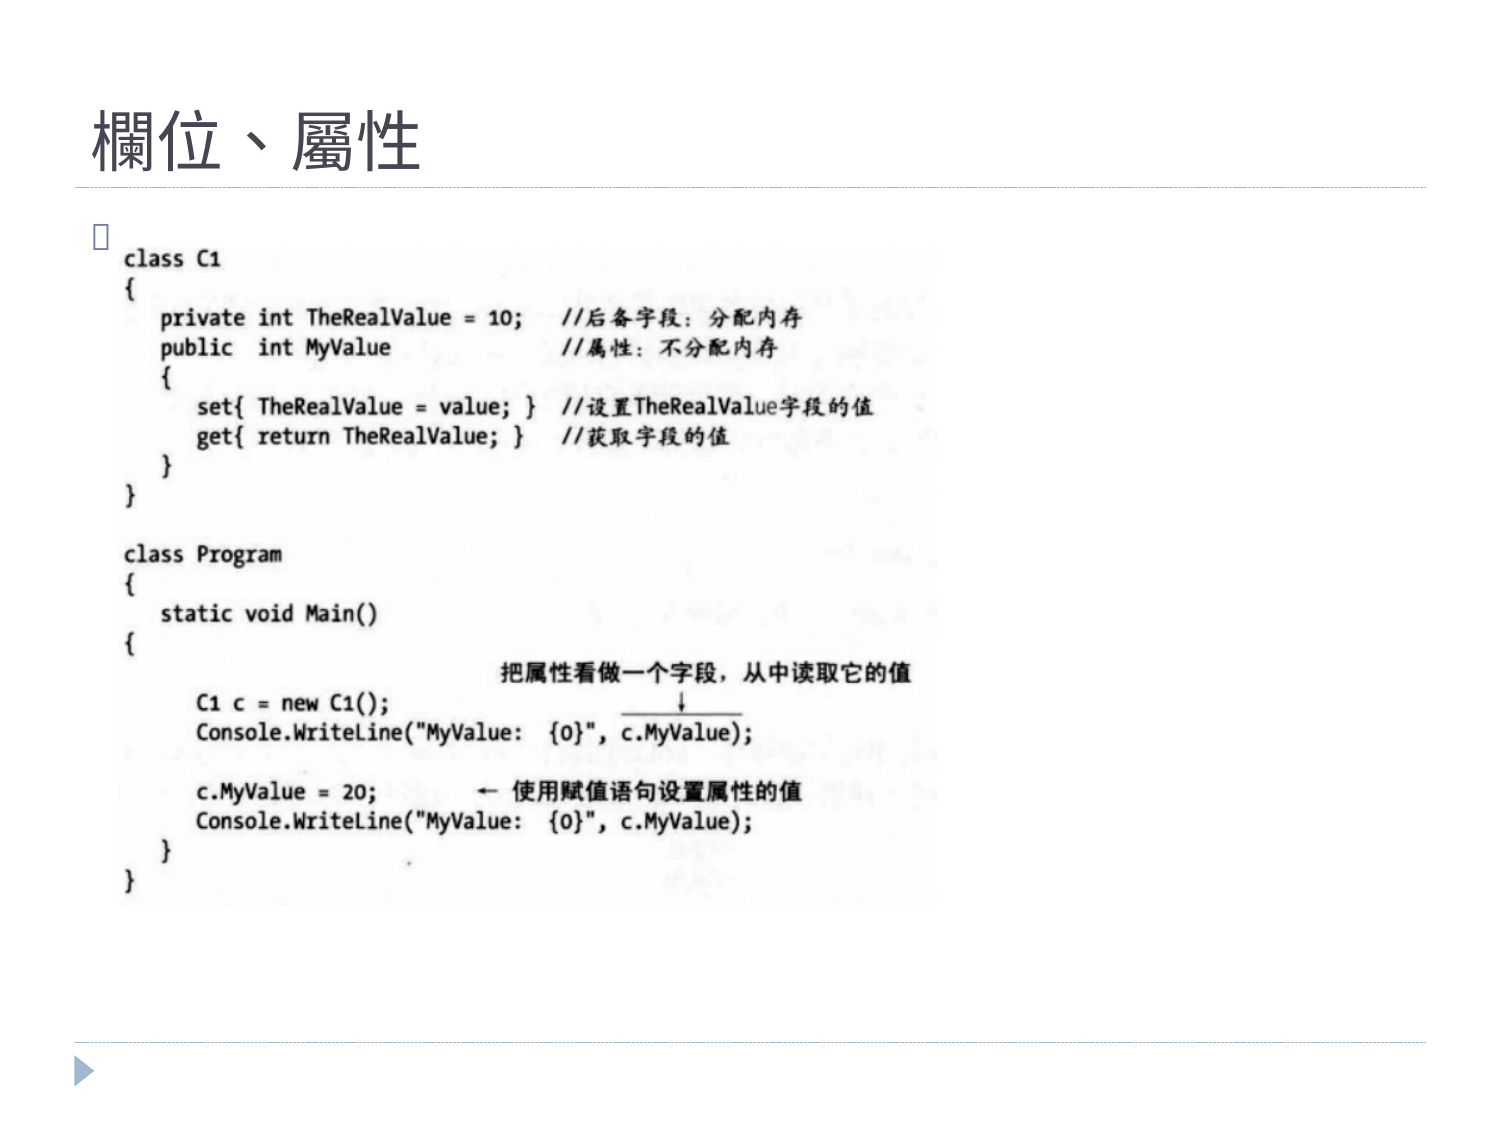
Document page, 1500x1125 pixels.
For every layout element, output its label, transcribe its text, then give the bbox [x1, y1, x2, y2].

picture [118, 247, 937, 906]
list [75, 200, 1425, 1010]
title 欄位、屬性 [75, 24, 1425, 188]
